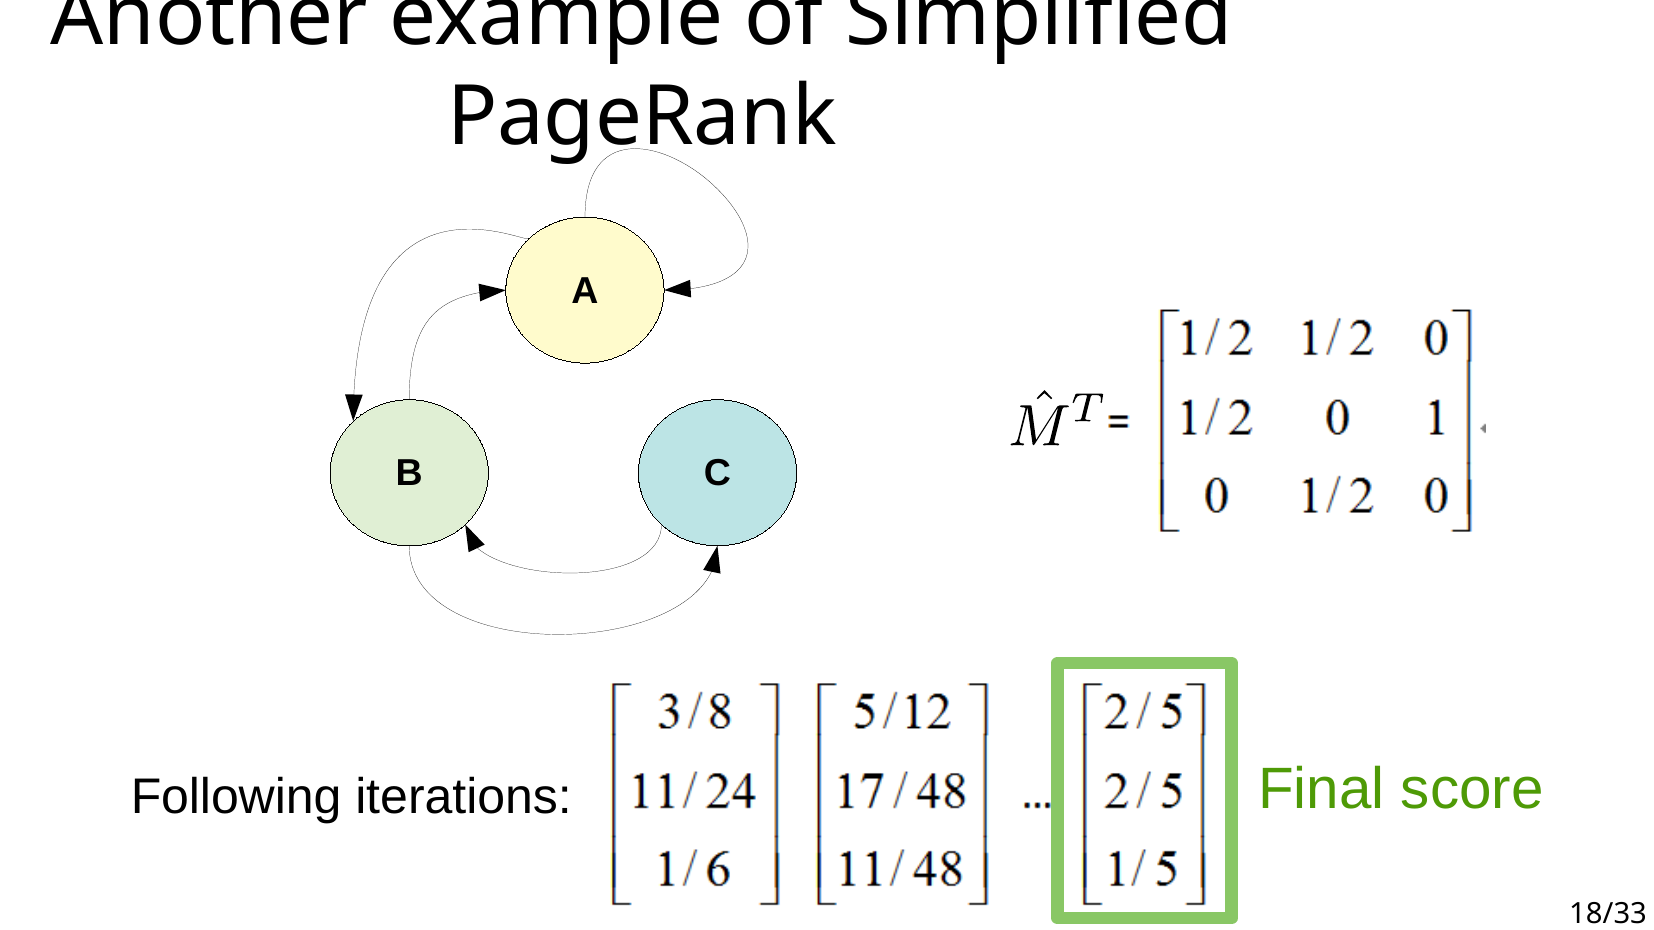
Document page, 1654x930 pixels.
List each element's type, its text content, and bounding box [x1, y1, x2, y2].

text_box Following iterations: [115, 756, 821, 832]
picture [1064, 669, 1225, 912]
picture [1038, 284, 1486, 558]
text_box B [330, 399, 489, 546]
text_box Final score [1243, 748, 1640, 884]
title Another example of Simplified PageRank [0, 1, 1653, 120]
text_box [1008, 390, 1105, 446]
text_box C [638, 399, 797, 546]
text_box A [505, 217, 665, 364]
picture [592, 663, 1051, 919]
